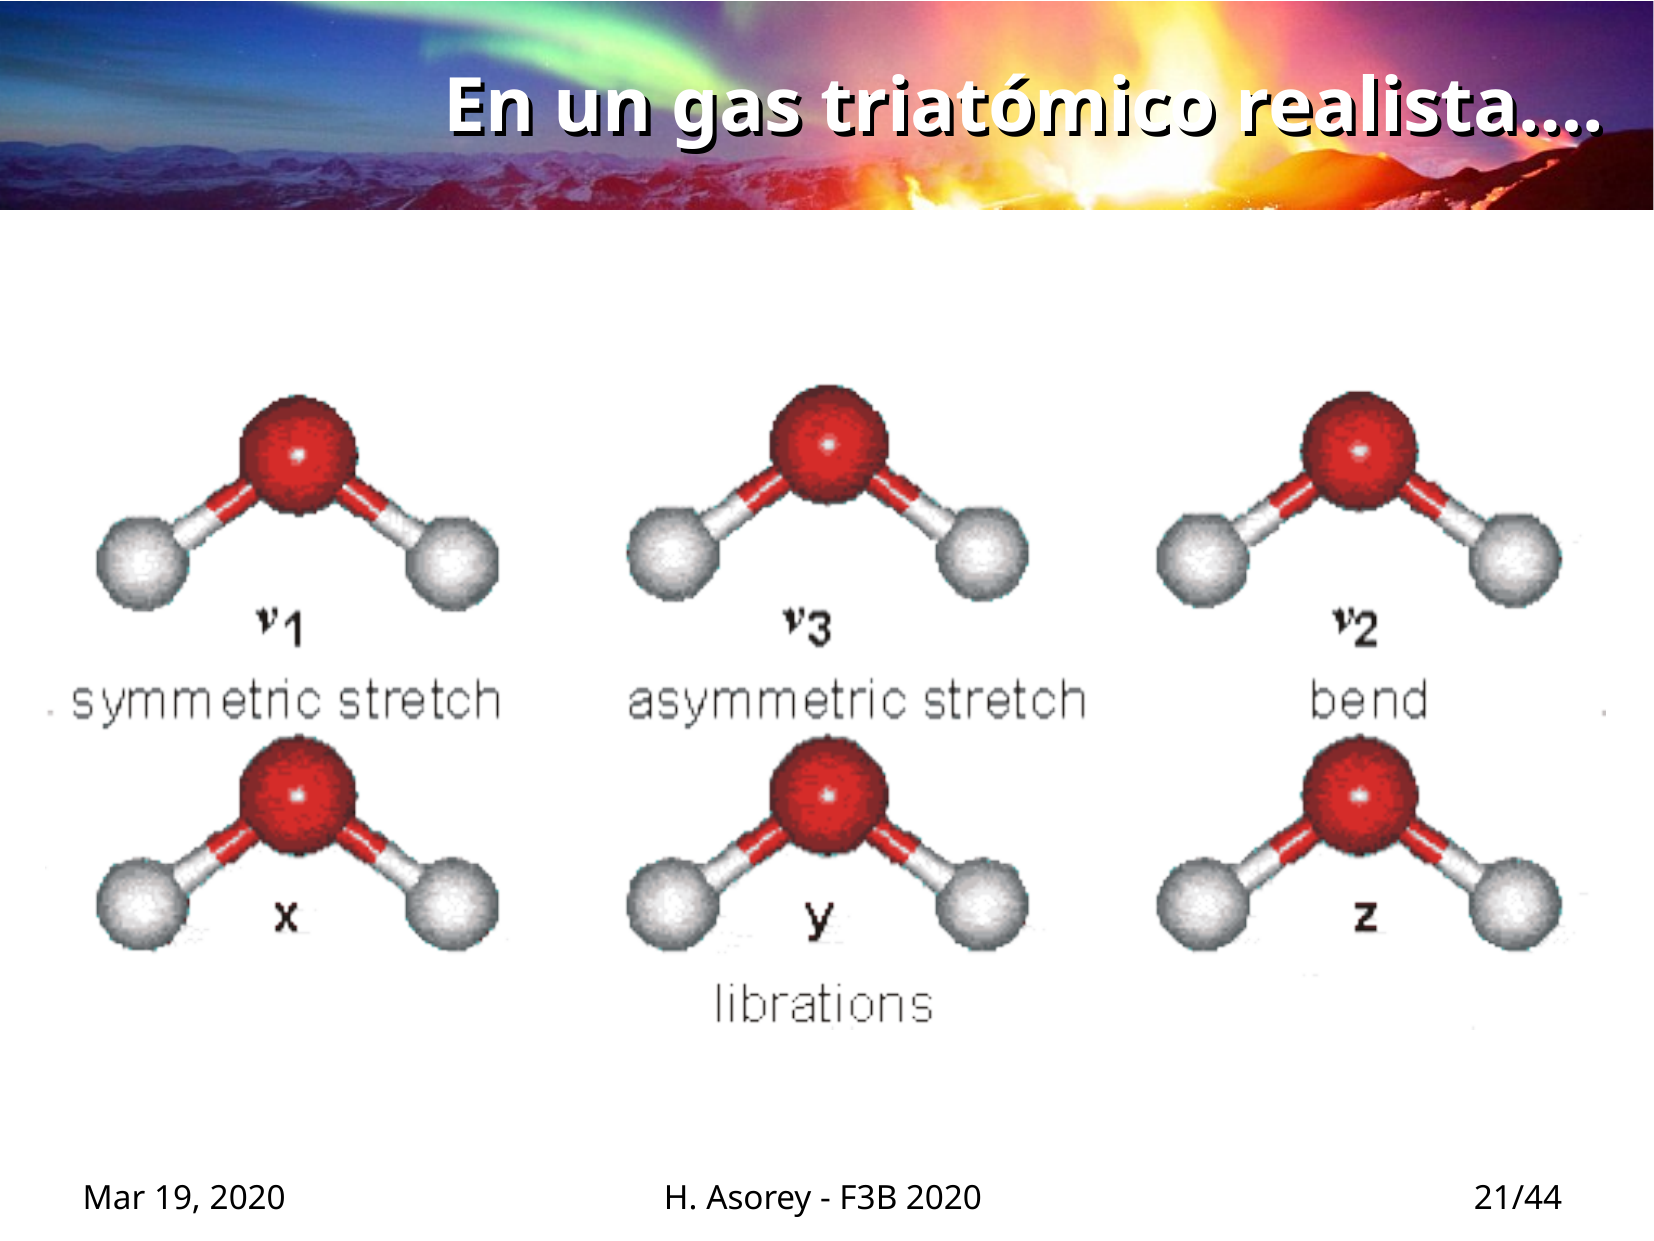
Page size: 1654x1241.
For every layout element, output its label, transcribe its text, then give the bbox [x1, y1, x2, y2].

picture [45, 379, 1606, 1030]
title En un gas triatómico realista…. [45, 15, 1606, 191]
picture [0, 1, 1654, 210]
